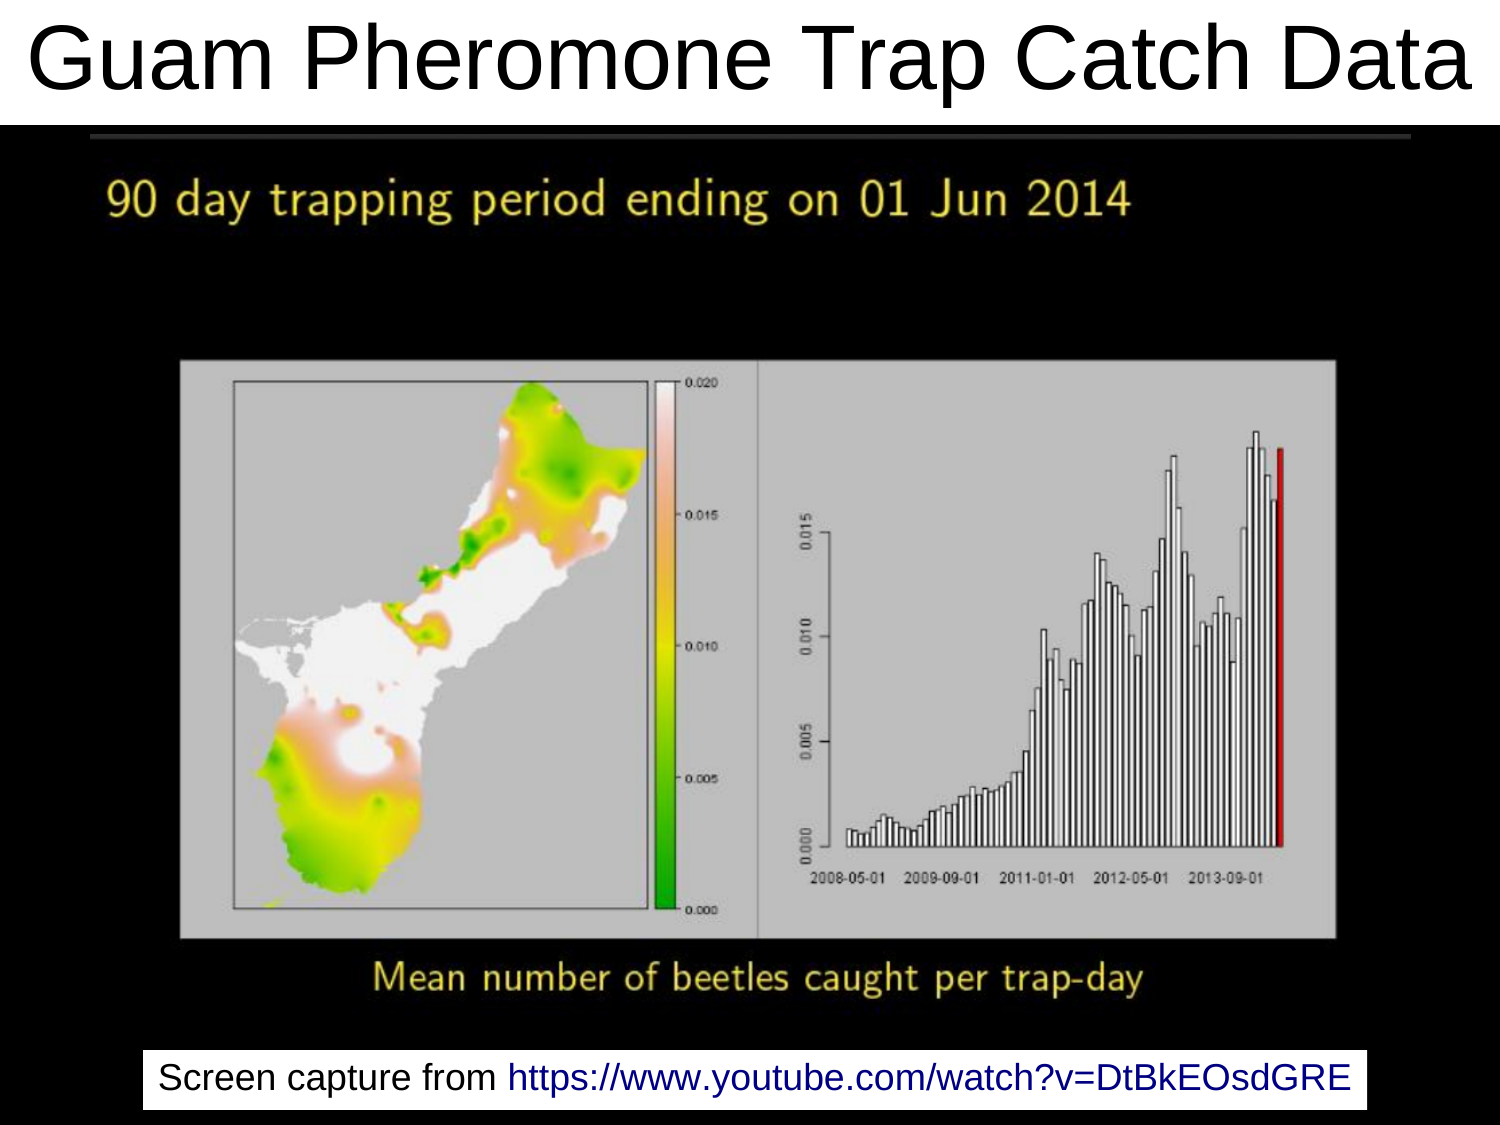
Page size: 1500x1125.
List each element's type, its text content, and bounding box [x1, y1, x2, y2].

picture [90, 134, 1411, 1016]
text_box Screen capture from https://www.youtube.com/watch?v=DtBkEOsdGRE [143, 1050, 1366, 1110]
text_box Guam Pheromone Trap Catch Data [0, 0, 1500, 125]
